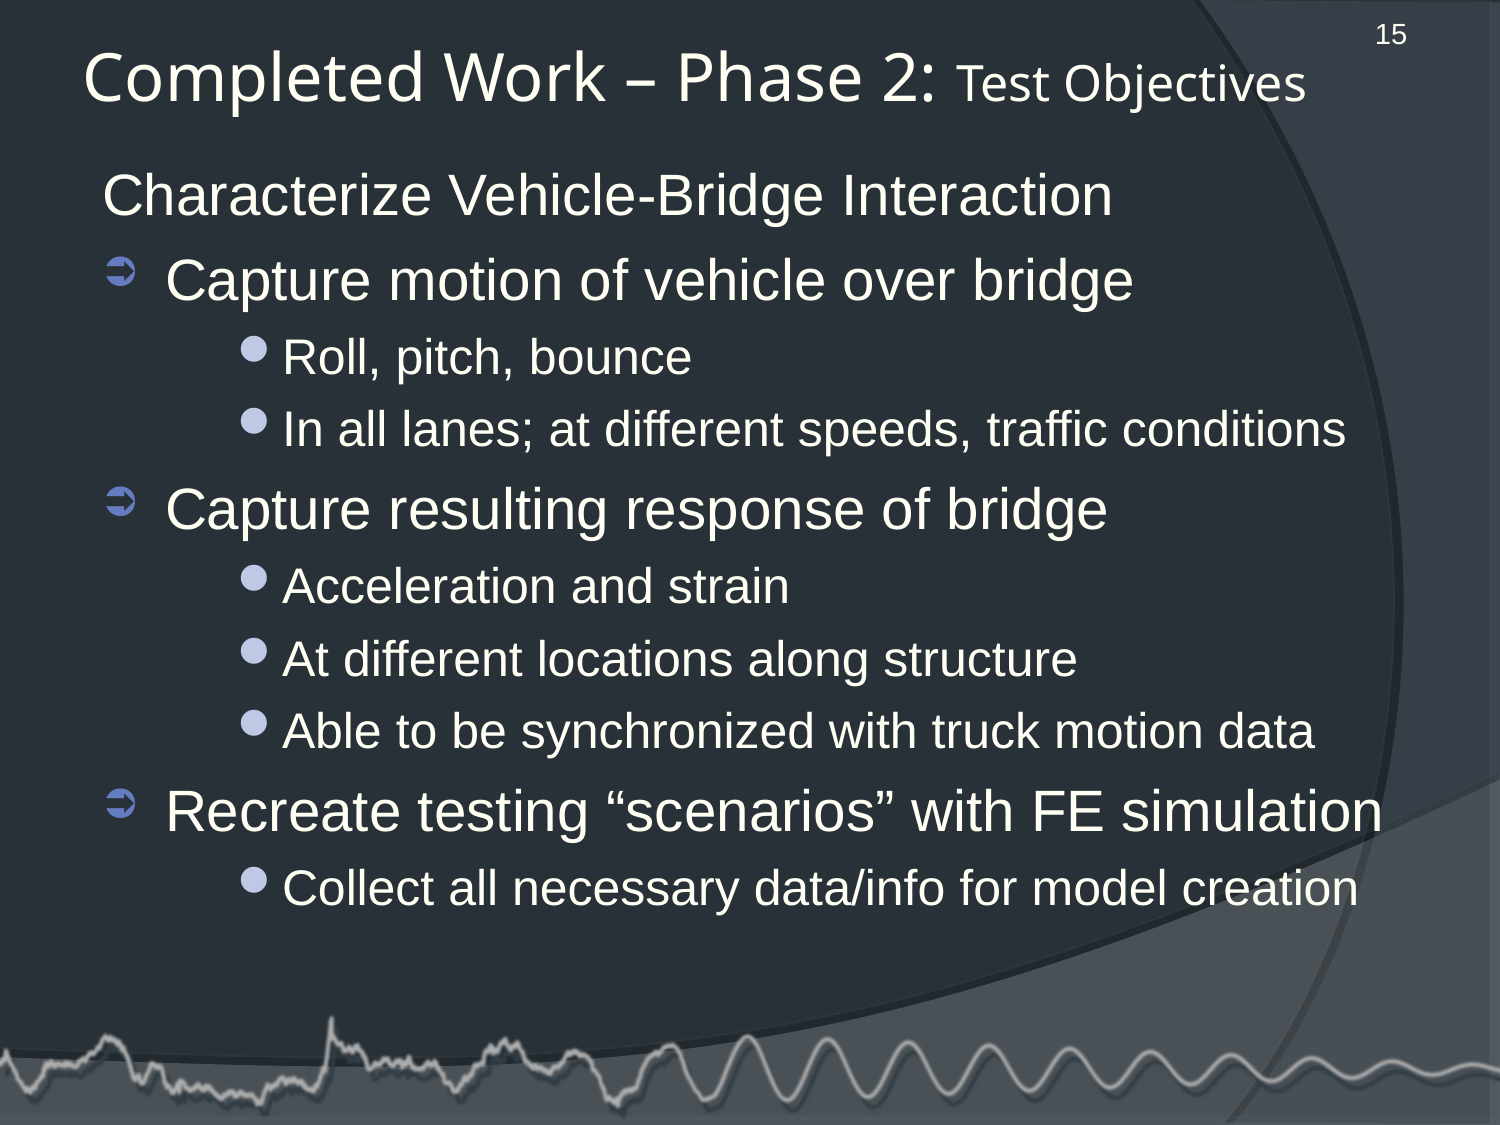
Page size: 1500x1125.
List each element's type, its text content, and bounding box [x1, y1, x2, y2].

list Characterize Vehicle-Bridge Interaction Capture motion of vehicle over bridge Roll, pitch, bounce In all lanes; at different speeds, traffic conditions Capture resulting response of bridge Acceleration and strain At different locations along structure Able to be synchronized with truck motion data Recreate testing “scenarios” with FE simulation Collect all necessary data/info for model creation [75, 149, 1426, 1005]
title Completed Work – Phase 2: Test Objectives [75, 24, 1426, 125]
picture [0, 987, 1500, 1125]
text_box <number> [1374, 0, 1500, 60]
